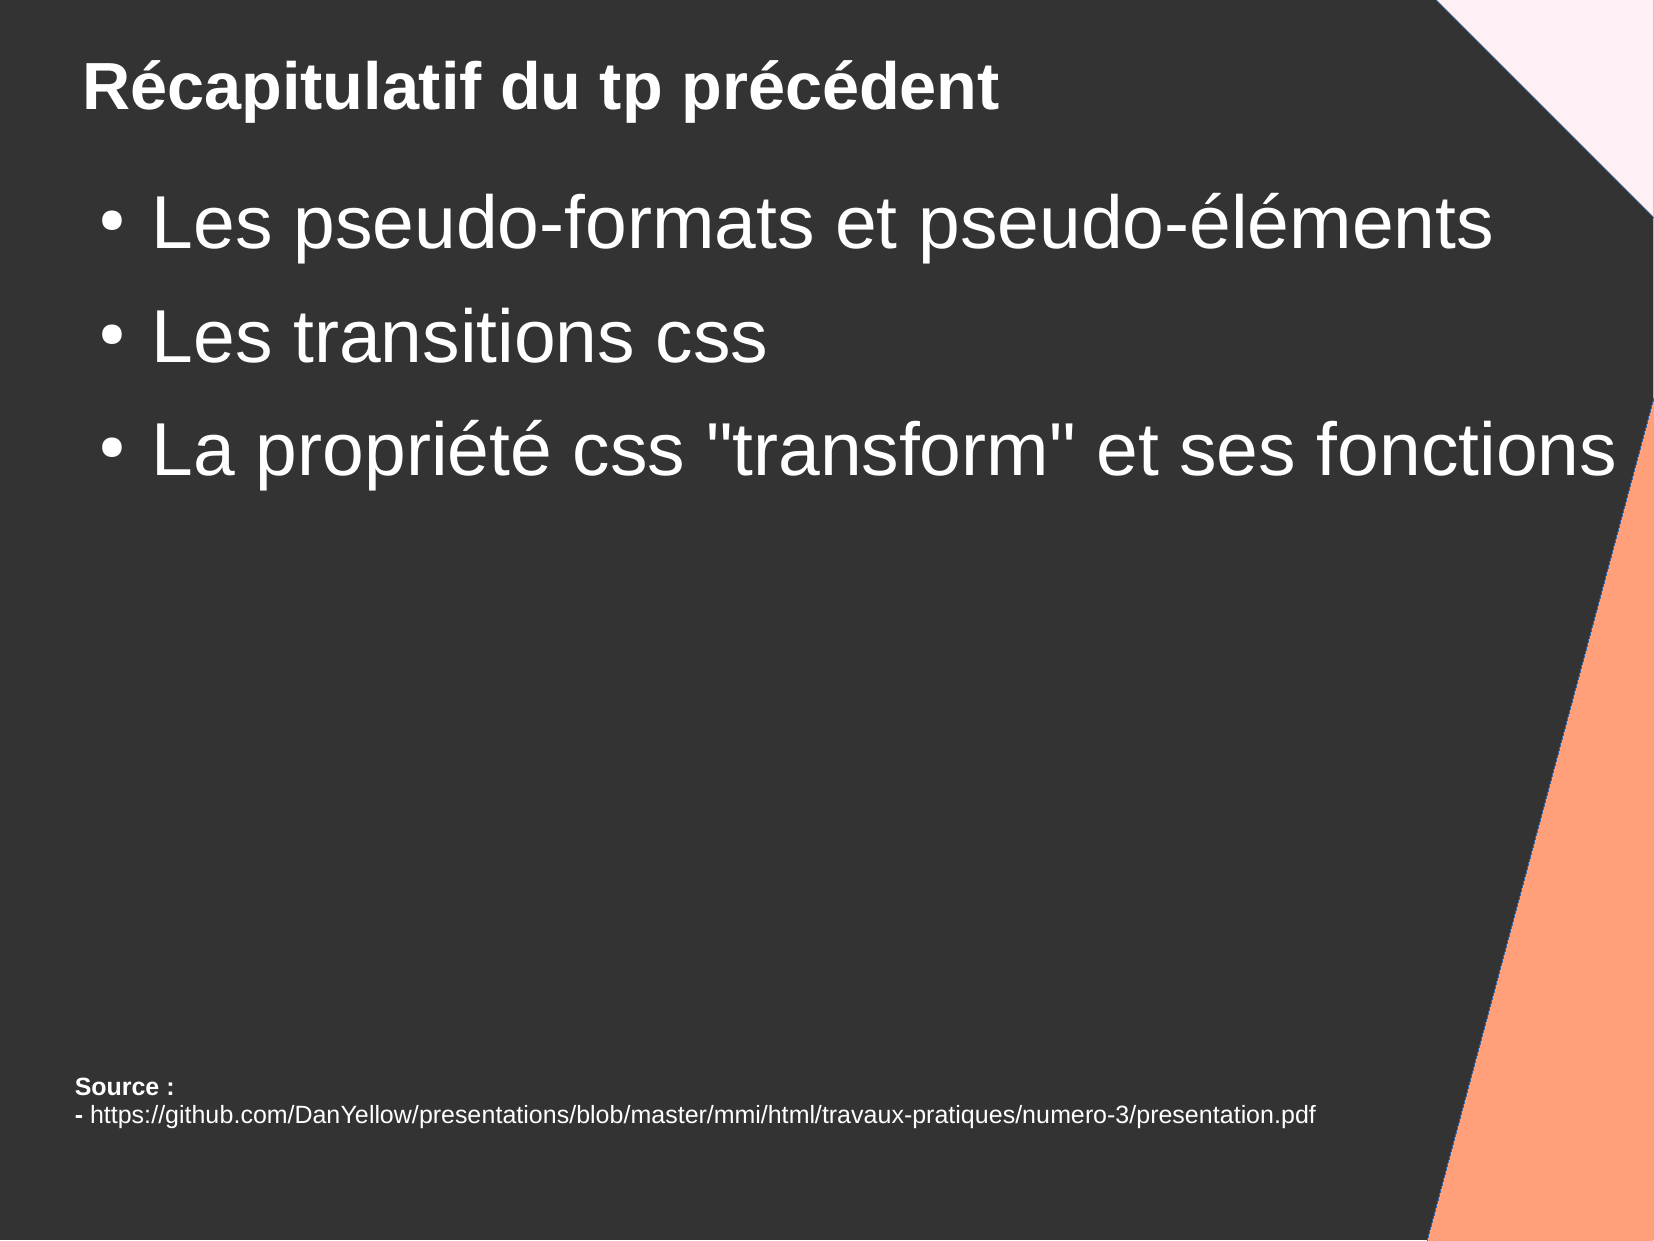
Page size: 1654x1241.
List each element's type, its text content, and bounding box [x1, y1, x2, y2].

text_box Source : - https://github.com/DanYellow/presentations/blob/master/mmi/html/travaux-pratiques/numero-3/presentation.pdf [60, 1064, 1382, 1241]
text_box [1436, 0, 1654, 218]
list Les pseudo-formats et pseudo-éléments Les transitions css La propriété css "transform" et ses fonctions [80, 180, 1620, 1028]
title Récapitulatif du tp précédent [82, 49, 1571, 162]
text_box [1427, 397, 1654, 1241]
